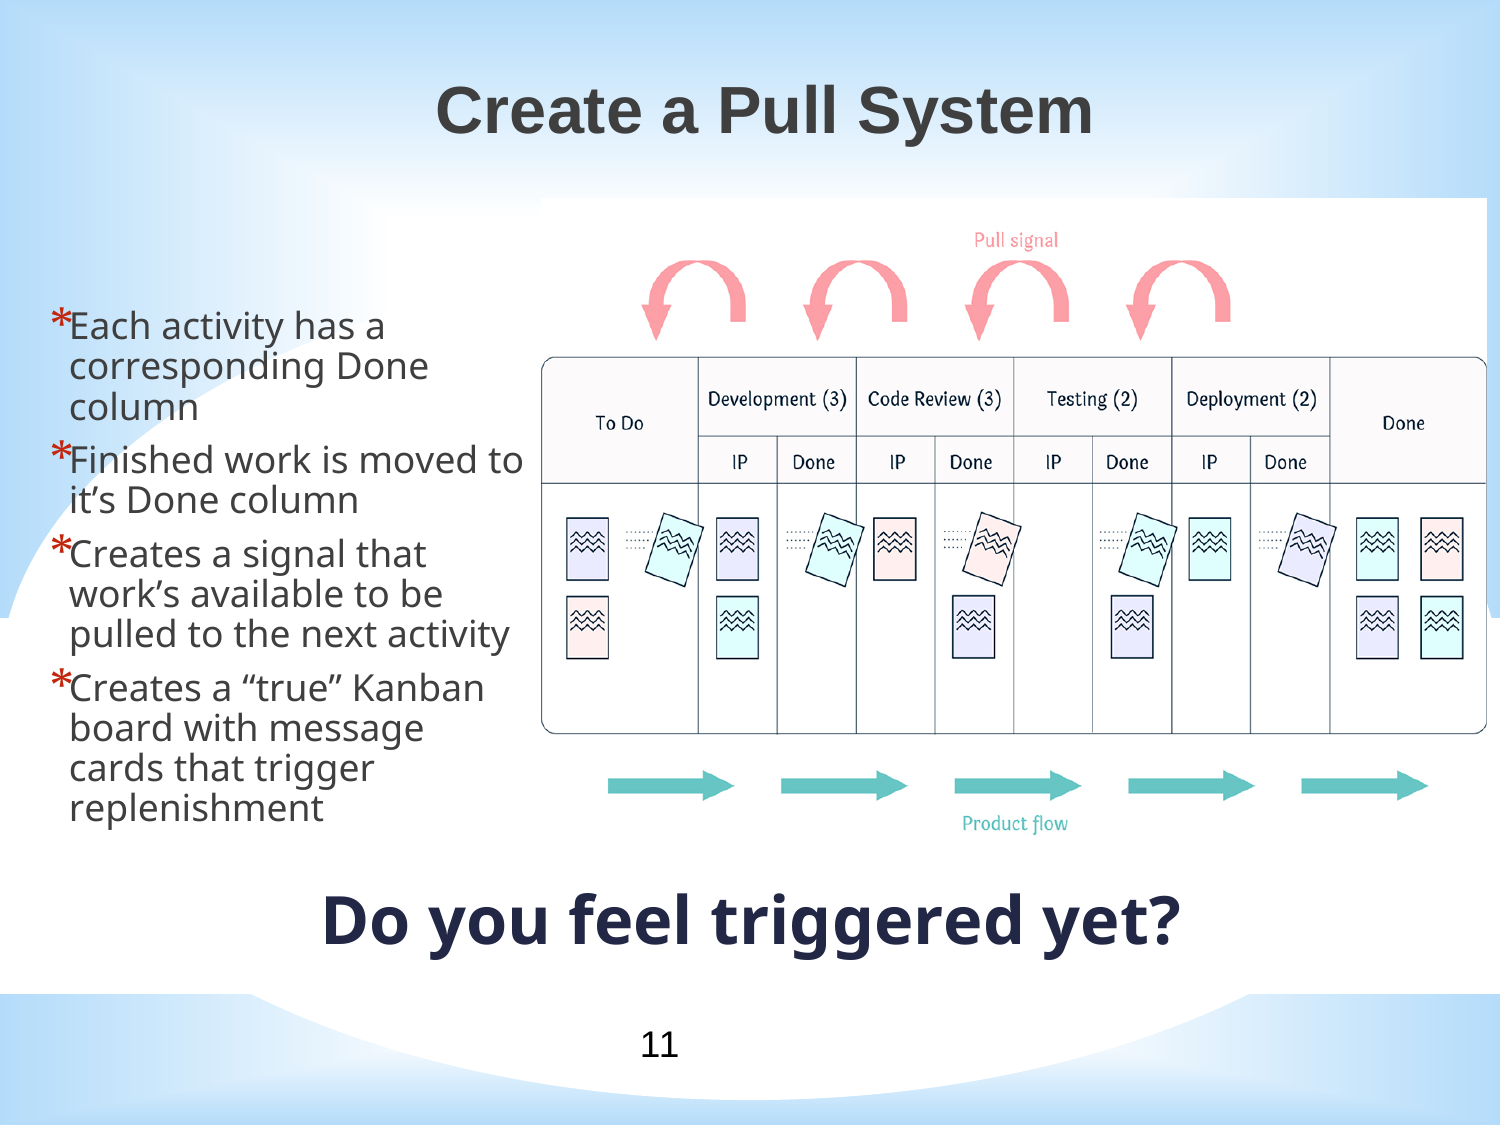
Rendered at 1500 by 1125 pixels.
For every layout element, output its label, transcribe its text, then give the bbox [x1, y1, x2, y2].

picture [0, 0, 1500, 903]
text_box Create a Pull System [421, 60, 1111, 155]
list Each activity has a corresponding Done column Finished work is moved to it’s Done column Creates a signal that work’s available to be pulled to the next activity Creates a “true” Kanban board with message cards that trigger replenishment [30, 299, 541, 838]
title Do you feel triggered yet? [113, 870, 1389, 978]
text_box <number> [624, 1012, 925, 1073]
picture [0, 978, 1500, 1125]
